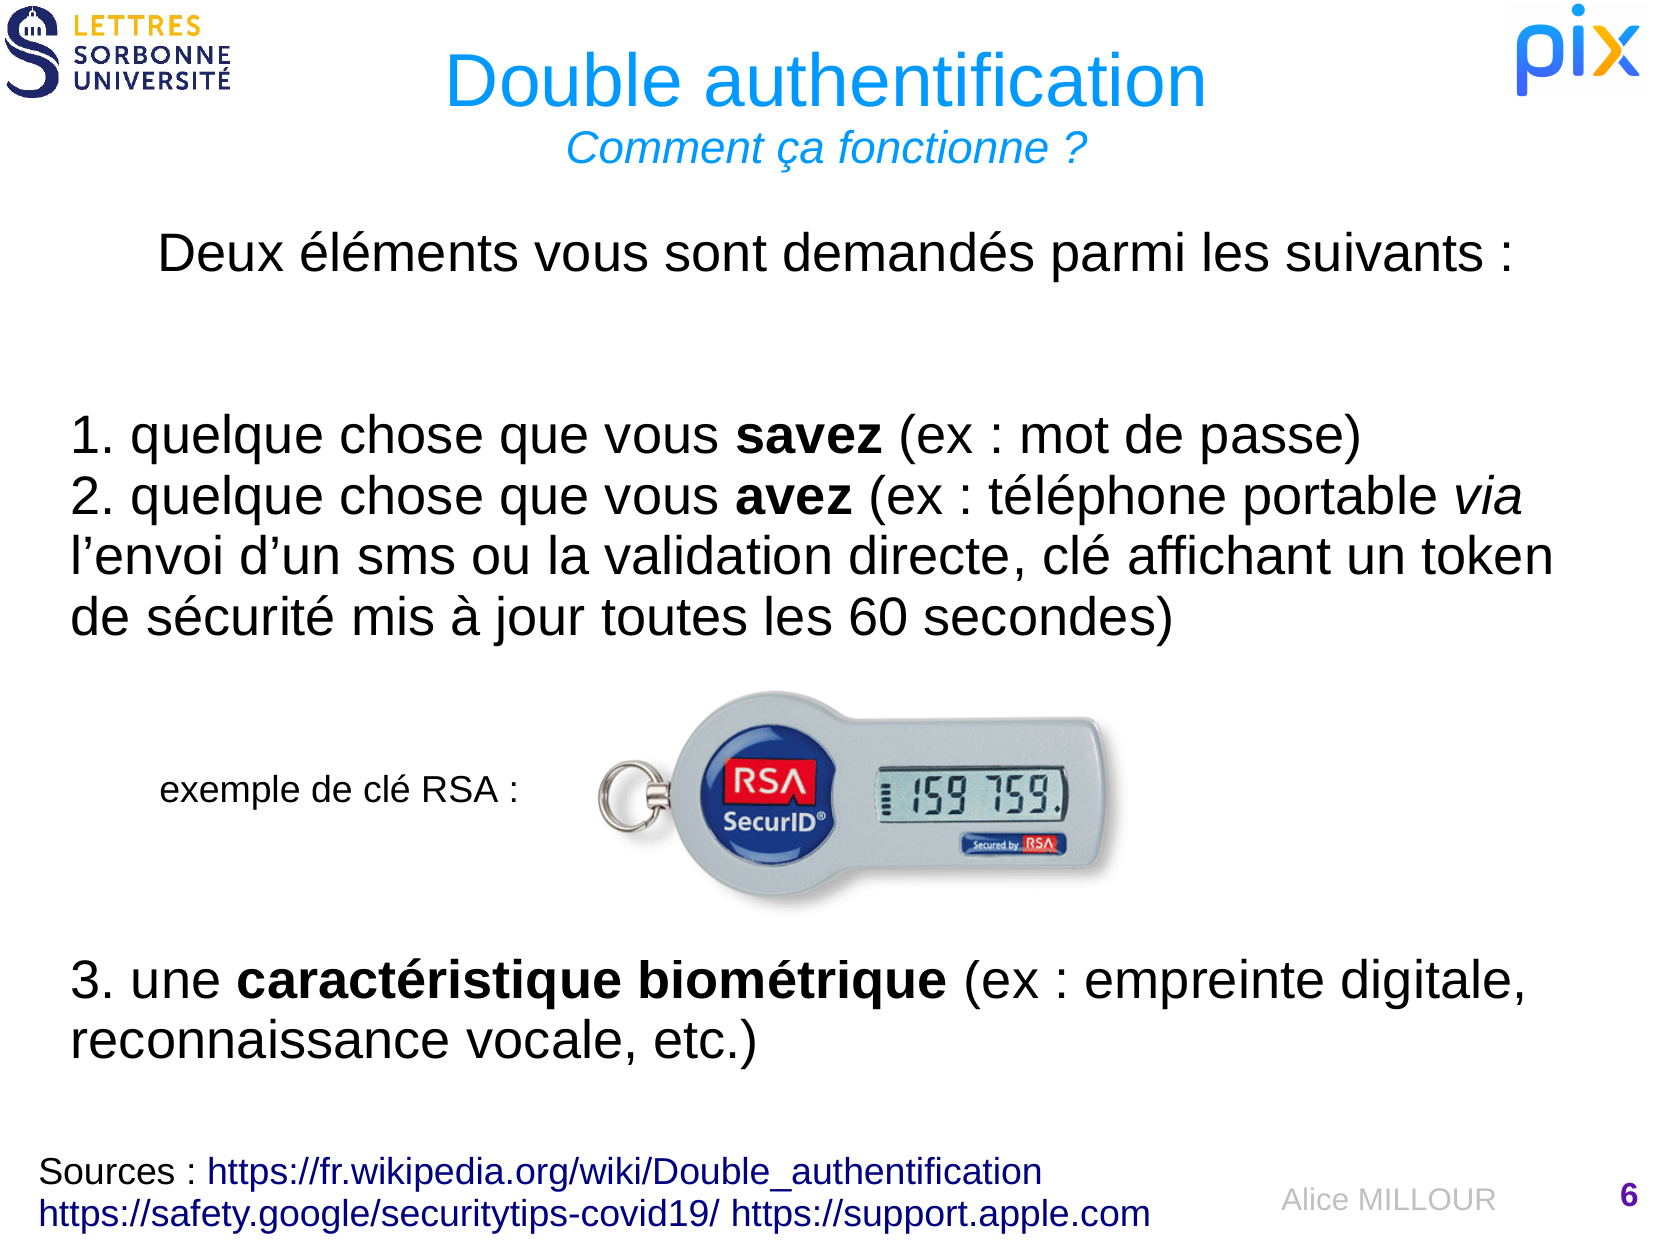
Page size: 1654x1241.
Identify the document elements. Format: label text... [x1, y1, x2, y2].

picture [5, 6, 82, 98]
picture [1571, 2, 1648, 98]
text_box Sources : https://fr.wikipedia.org/wiki/Double_authentification https://safety.google/securitytips-covid19/ https://support.apple.com [23, 1142, 1400, 1241]
picture [575, 643, 1149, 960]
text_box exemple de clé RSA : [144, 761, 594, 818]
title Double authentification Comment ça fonctionne ? [82, 2, 1571, 210]
text_box Deux éléments vous sont demandés parmi les suivants : 1. quelque chose que vous savez (ex : mot de passe) 2. quelque chose que vous avez (ex : téléphone portable via l’envoi d’un sms ou la validation directe, clé affichant un token de sécurité mis à jour toutes les 60 secondes) 3. une caractéristique biométrique (ex : empreinte digitale, reconnaissance vocale, etc.) [56, 215, 1619, 1078]
